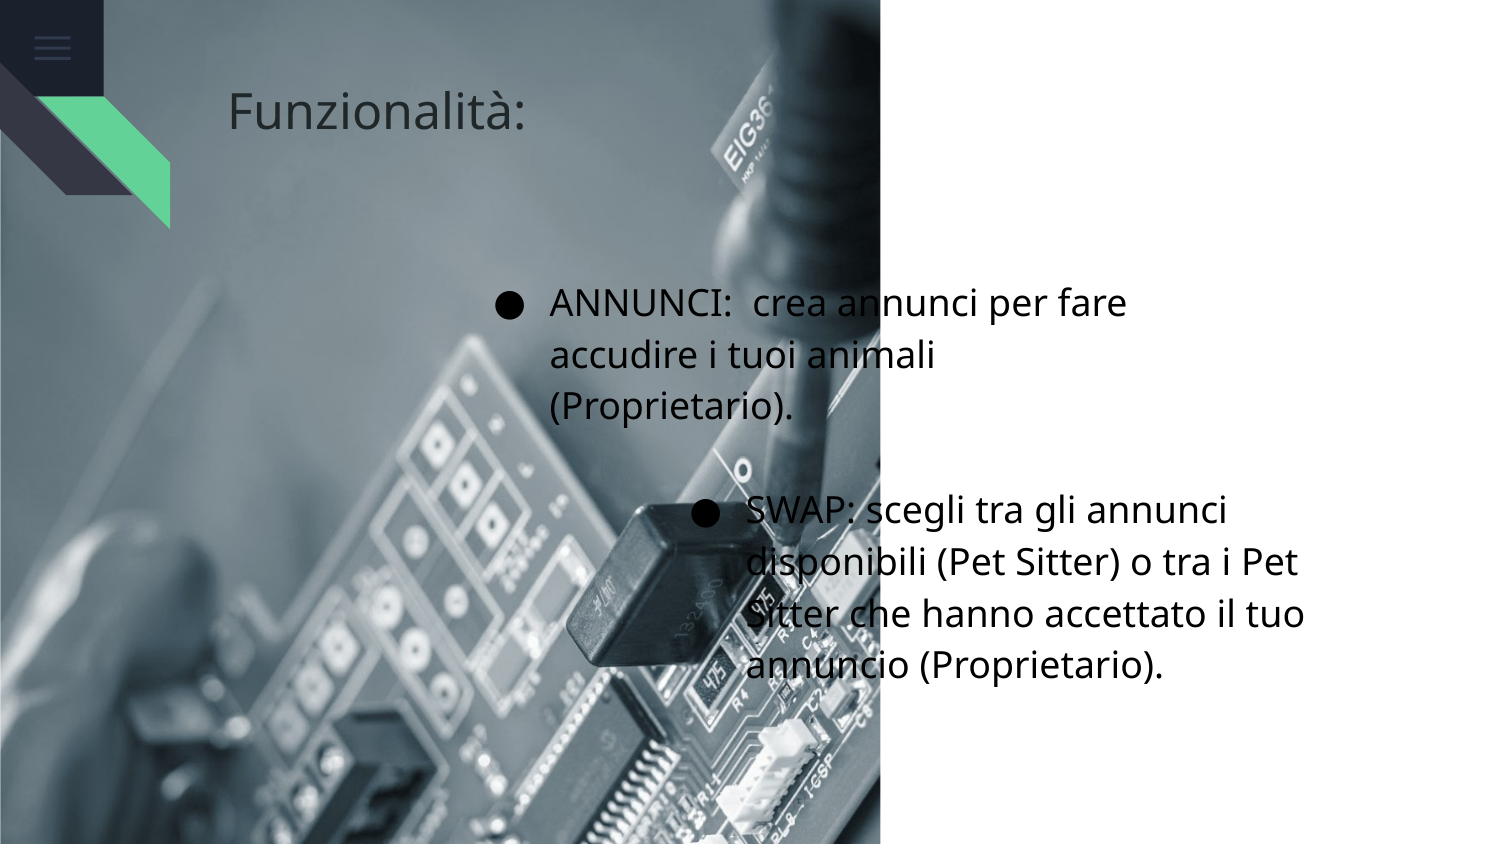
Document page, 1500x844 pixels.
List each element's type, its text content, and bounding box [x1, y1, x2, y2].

text_box SWAP: scegli tra gli annunci disponibili (Pet Sitter) o tra i Pet Sitter che hanno accettato il tuo annuncio (Proprietario). [655, 464, 1333, 679]
title Funzionalità: [212, 64, 1368, 215]
list ANNUNCI: crea annunci per fare accudire i tuoi animali (Proprietario). [459, 257, 1168, 422]
picture [0, 212, 881, 637]
